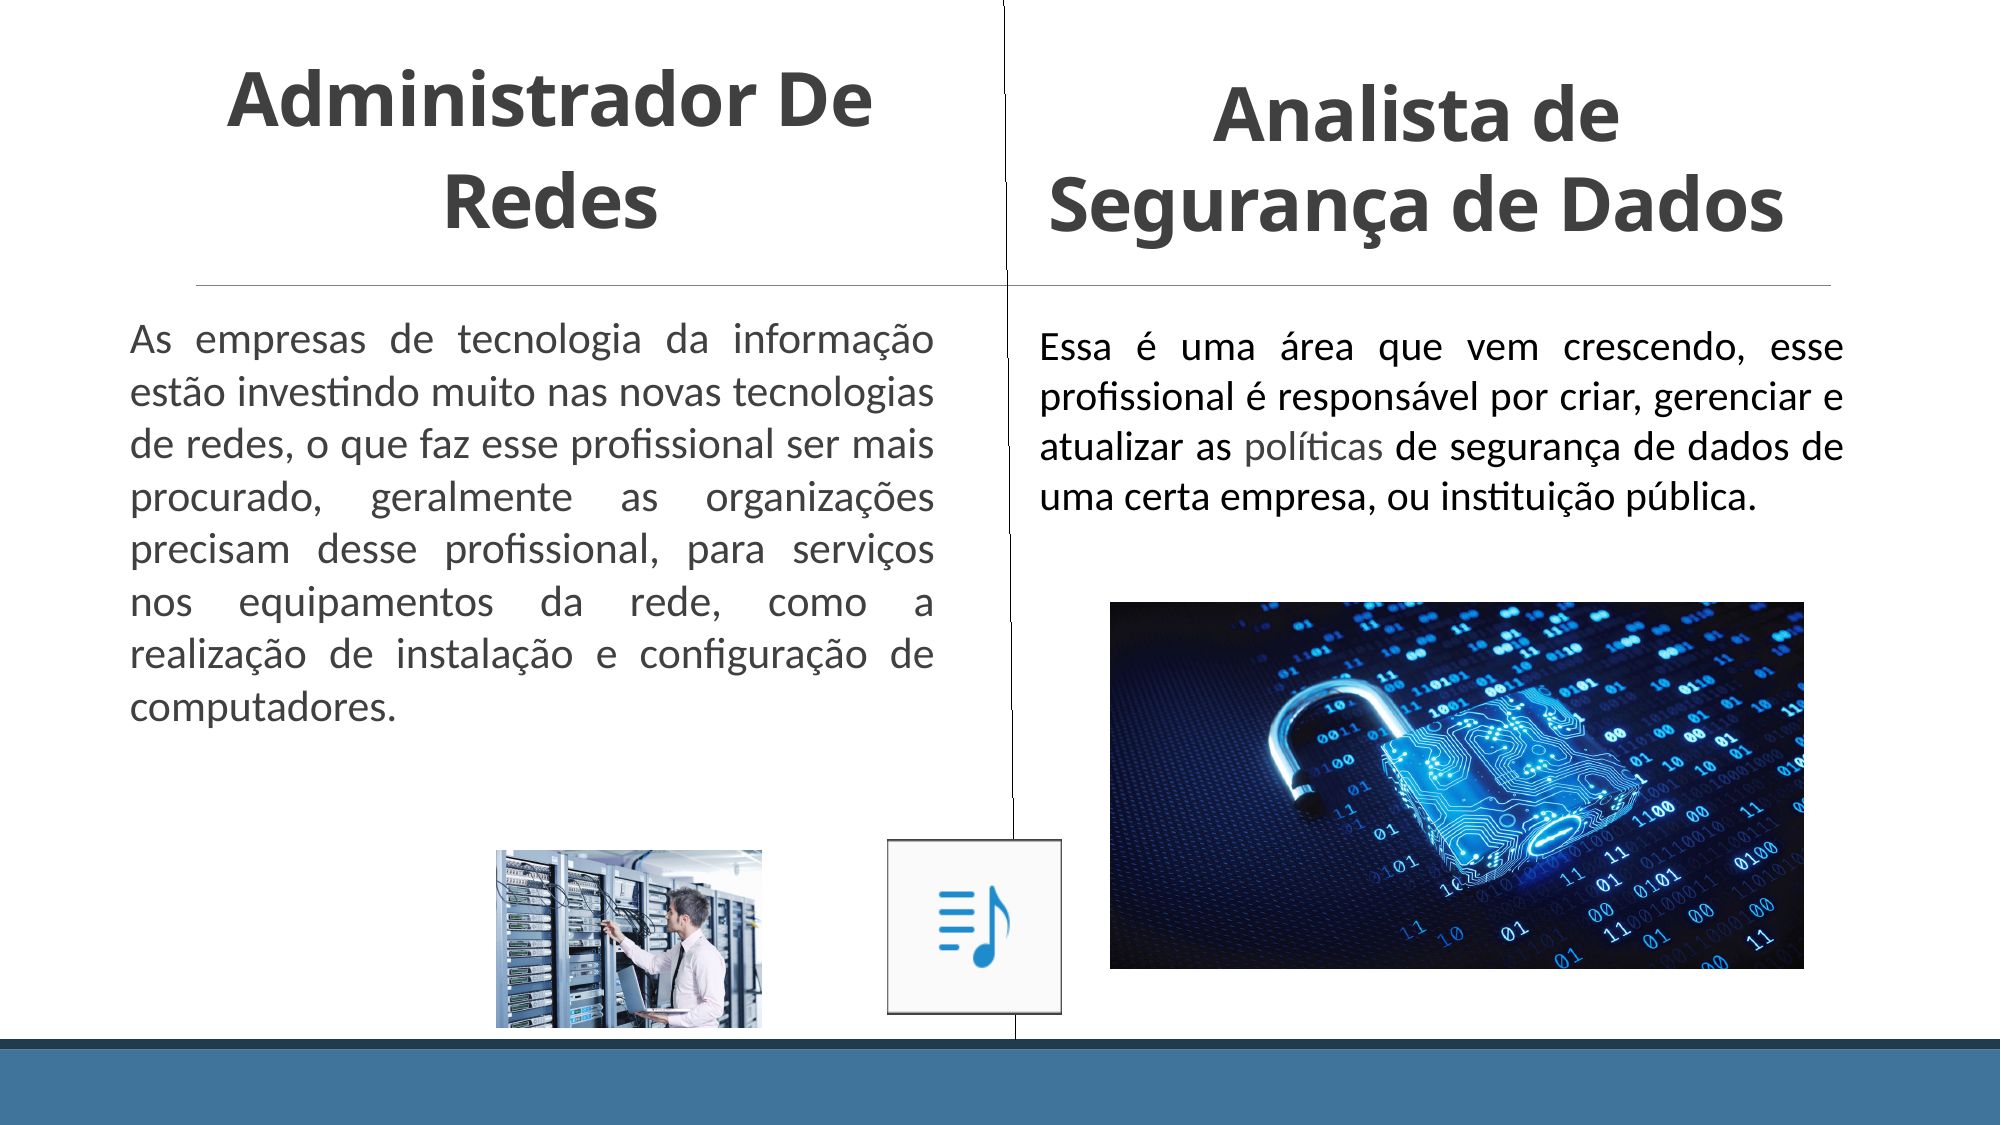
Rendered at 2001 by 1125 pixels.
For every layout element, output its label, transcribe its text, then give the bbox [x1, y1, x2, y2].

picture [496, 850, 762, 1028]
text_box As empresas de tecnologia da informação estão investindo muito nas novas tecnologias de redes, o que faz esse profissional ser mais procurado, geralmente as organizações precisam desse profissional, para serviços nos equipamentos da rede, como a realização de instalação e configuração de computadores. [129, 302, 935, 618]
picture [1110, 602, 1804, 969]
text_box Analista de Segurança de Dados [1009, 17, 1825, 295]
text_box Administrador De Redes [156, 29, 945, 268]
text_box [885, 838, 1063, 1016]
text_box Essa é uma área que vem crescendo, esse profissional é responsável por criar, gerenciar e atualizar as políticas de segurança de dados de uma certa empresa, ou instituição pública. [1039, 311, 1845, 626]
